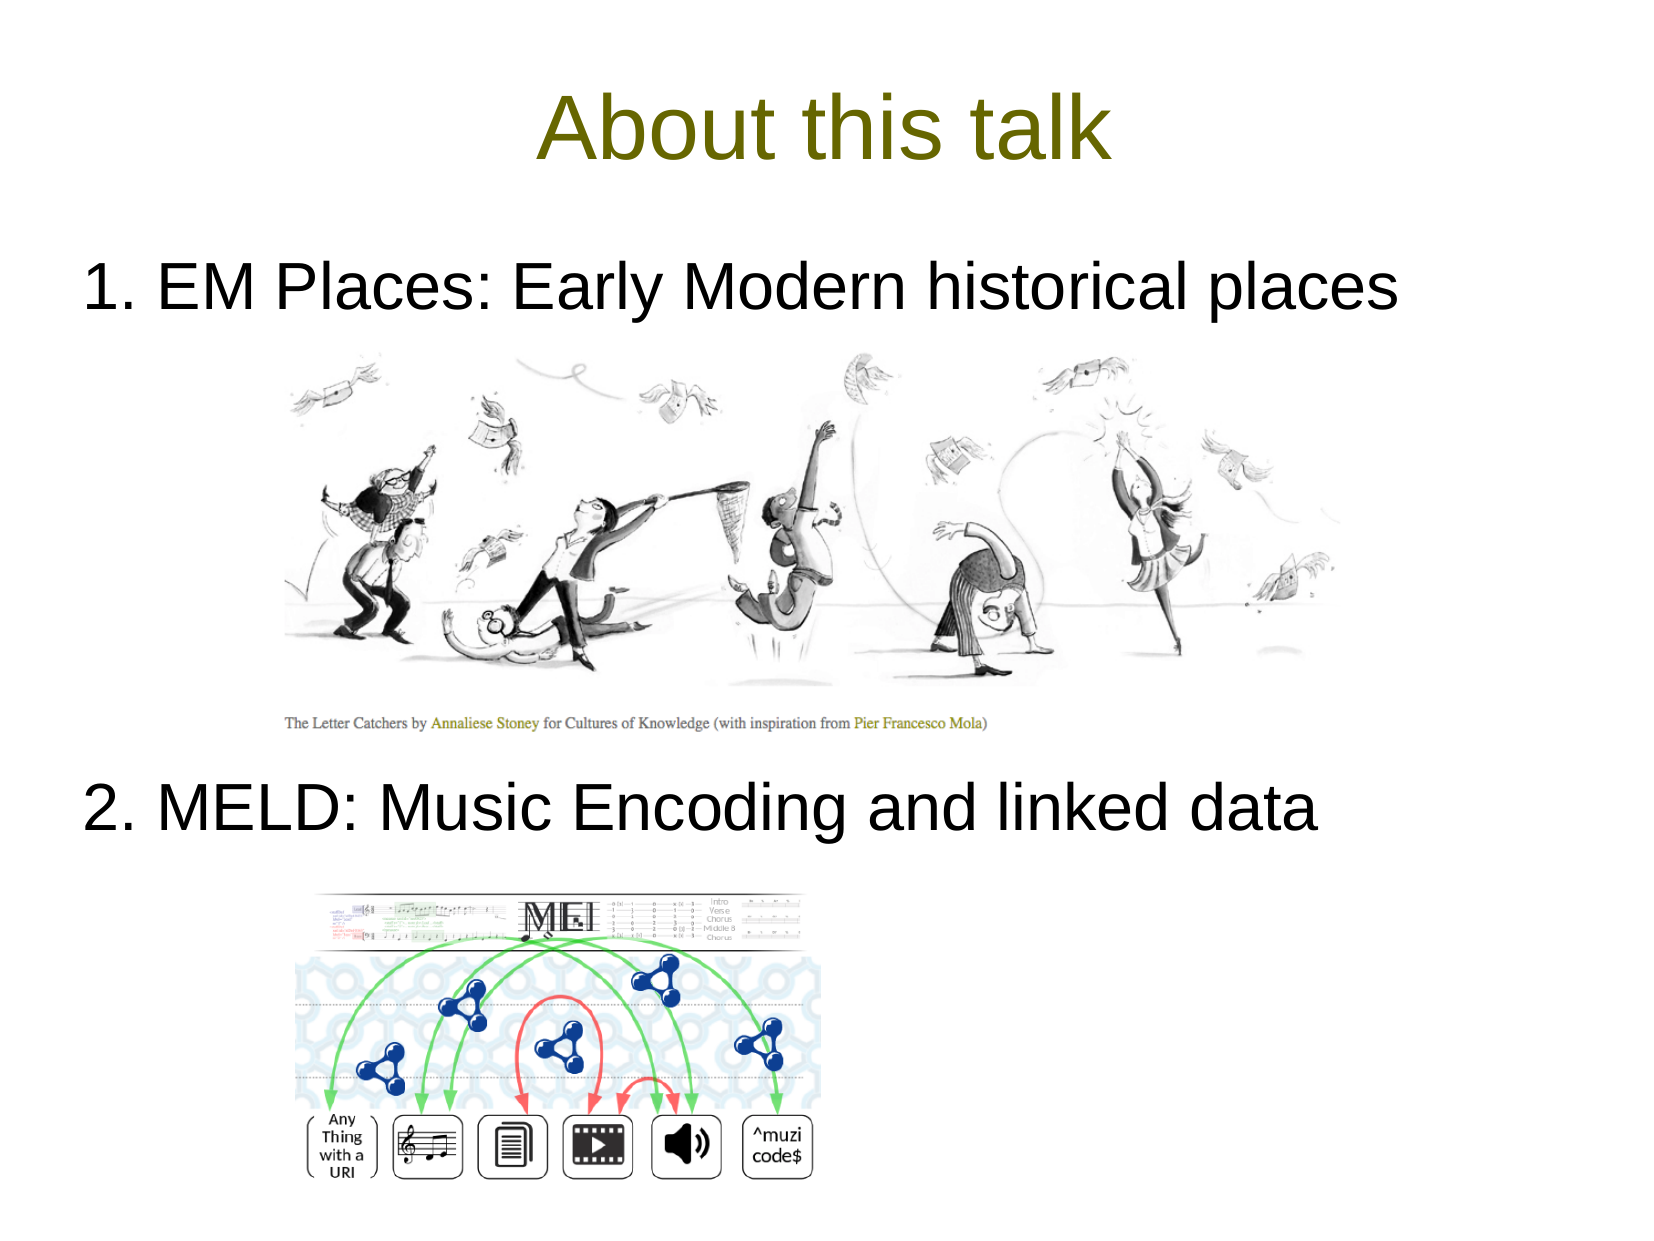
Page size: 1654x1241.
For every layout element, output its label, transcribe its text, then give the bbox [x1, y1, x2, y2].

title About this talk [80, 49, 1570, 207]
picture [277, 326, 1348, 745]
list 1. EM Places: Early Modern historical places 2. MELD: Music Encoding and linked data [82, 248, 1571, 1241]
picture [295, 885, 821, 1187]
